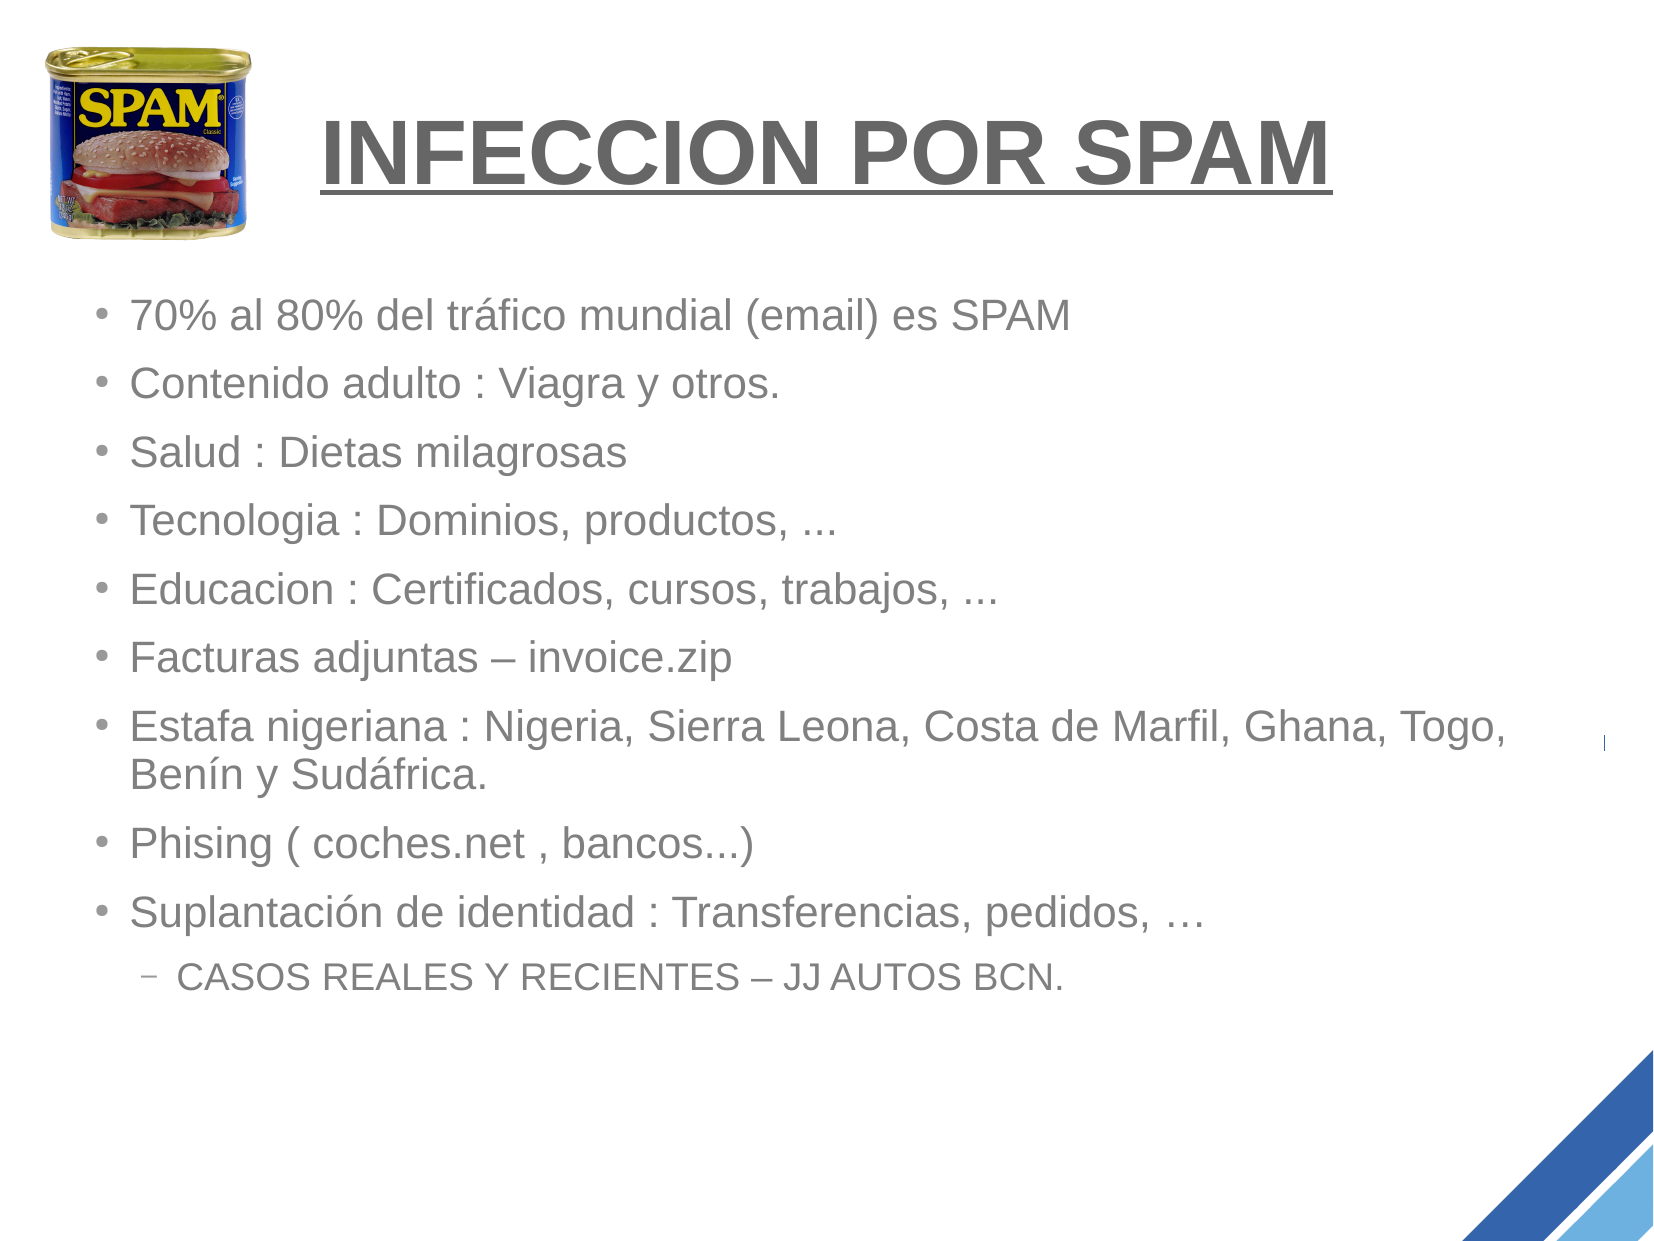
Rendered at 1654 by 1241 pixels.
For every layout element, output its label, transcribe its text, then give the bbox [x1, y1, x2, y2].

picture [1457, 1049, 1654, 1241]
list 70% al 80% del tráfico mundial (email) es SPAM Contenido adulto : Viagra y otros. Salud : Dietas milagrosas Tecnologia : Dominios, productos, ... Educacion : Certificados, cursos, trabajos, ... Facturas adjuntas – invoice.zip Estafa nigeriana : Nigeria, Sierra Leona, Costa de Marfil, Ghana, Togo, Benín y Sudáfrica. Phising ( coches.net , bancos...) Suplantación de identidad : Transferencias, pedidos, … CASOS REALES Y RECIENTES – JJ AUTOS BCN. [82, 290, 1571, 1010]
title INFECCION POR SPAM [265, 49, 1571, 257]
picture [30, 34, 265, 257]
